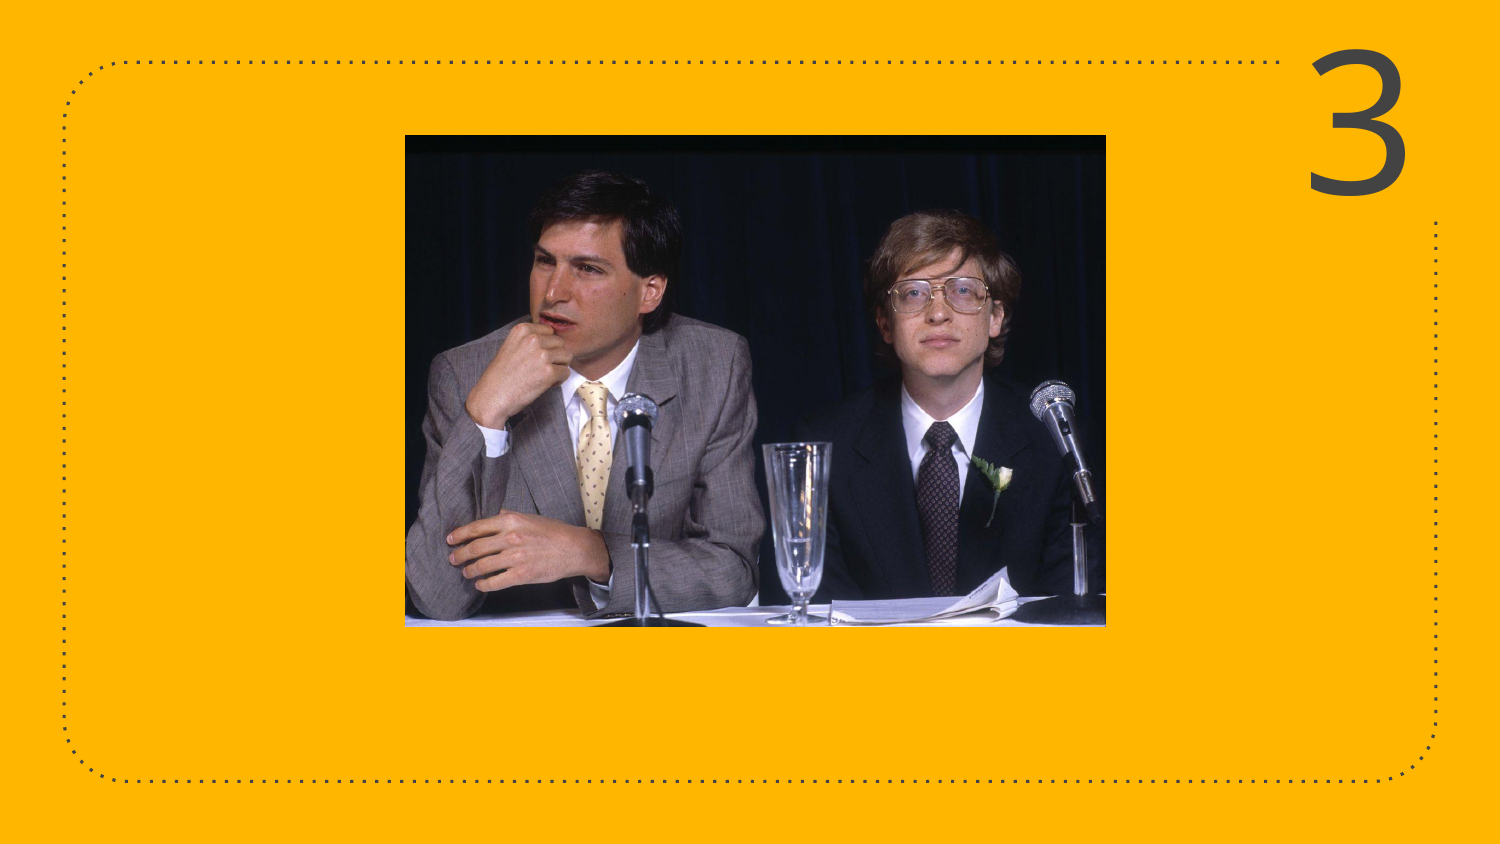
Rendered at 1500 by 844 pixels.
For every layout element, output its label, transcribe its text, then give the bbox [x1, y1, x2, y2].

text_box 3 [1281, 0, 1439, 229]
picture [405, 135, 1106, 627]
